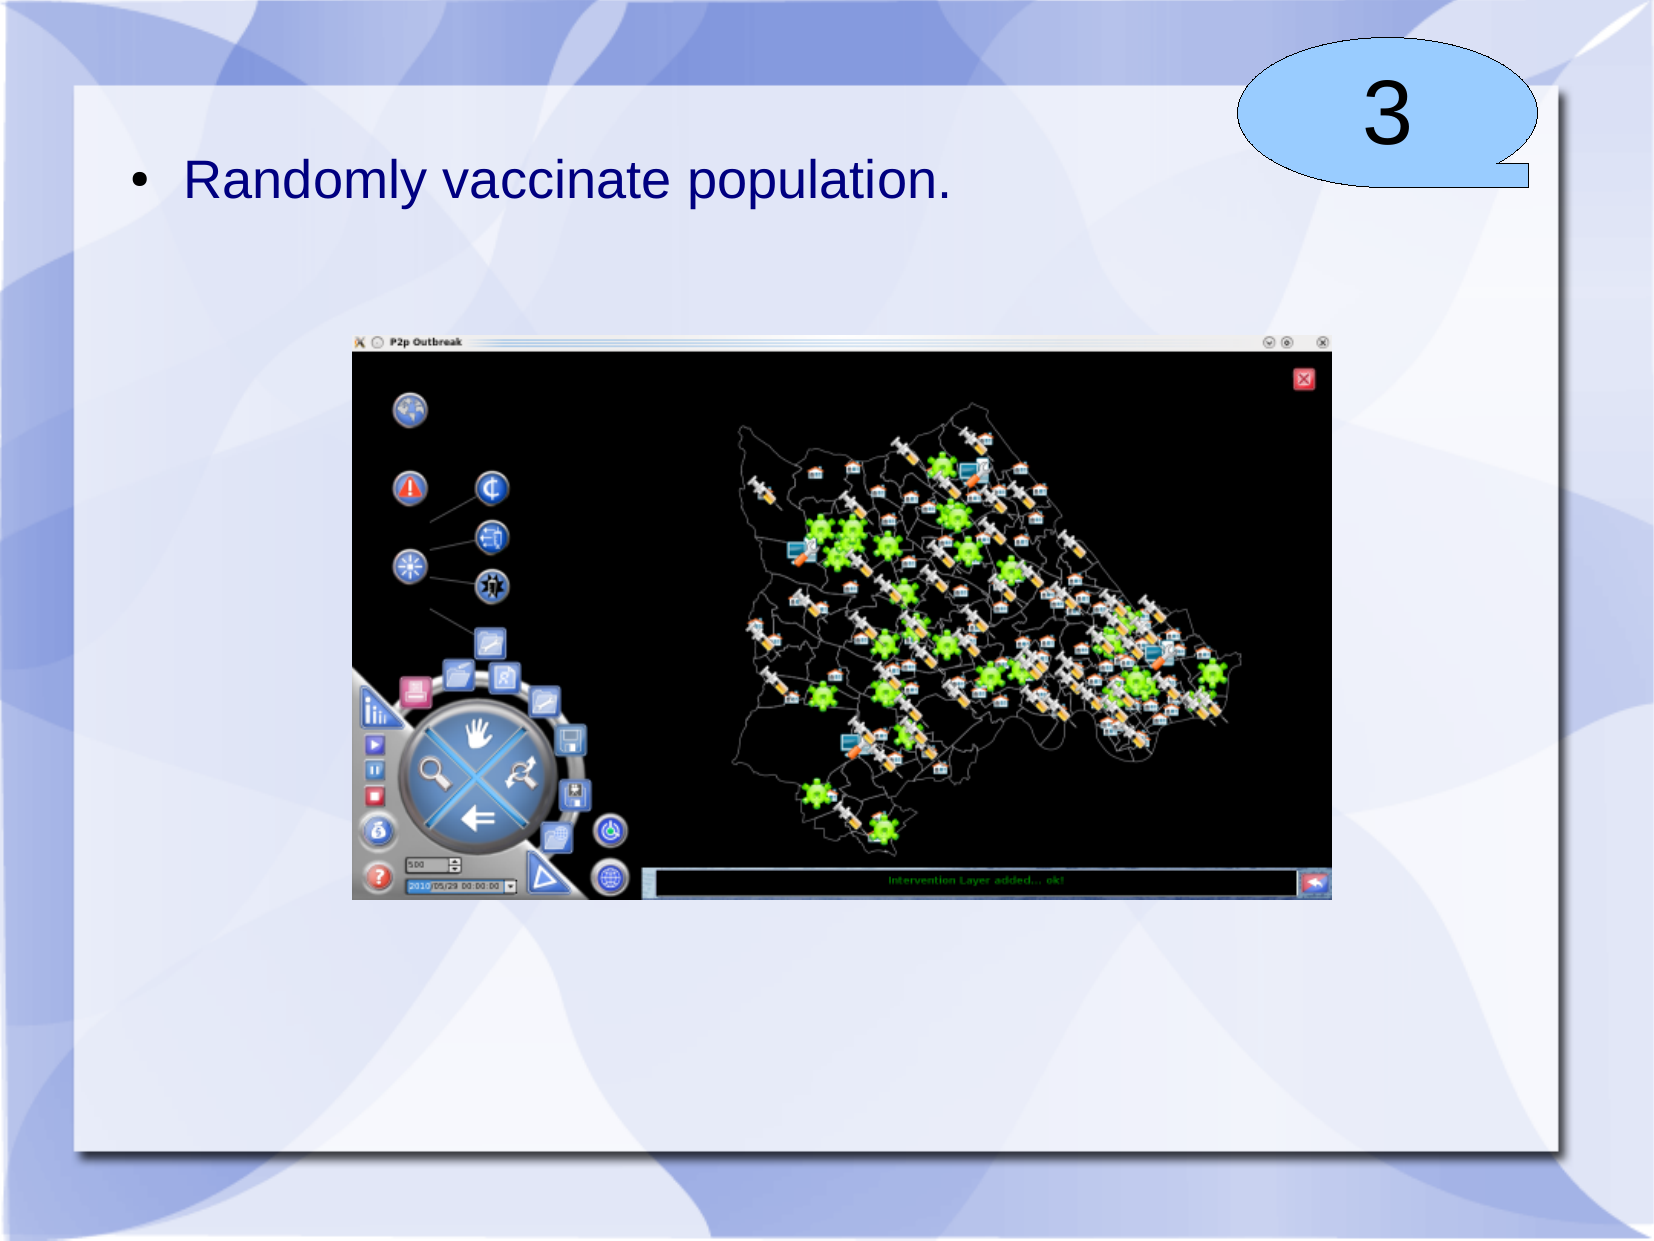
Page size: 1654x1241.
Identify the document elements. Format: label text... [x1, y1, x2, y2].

picture [0, 0, 1654, 1241]
text_box 3 [1237, 37, 1538, 188]
list Randomly vaccinate population. [112, 150, 1471, 526]
